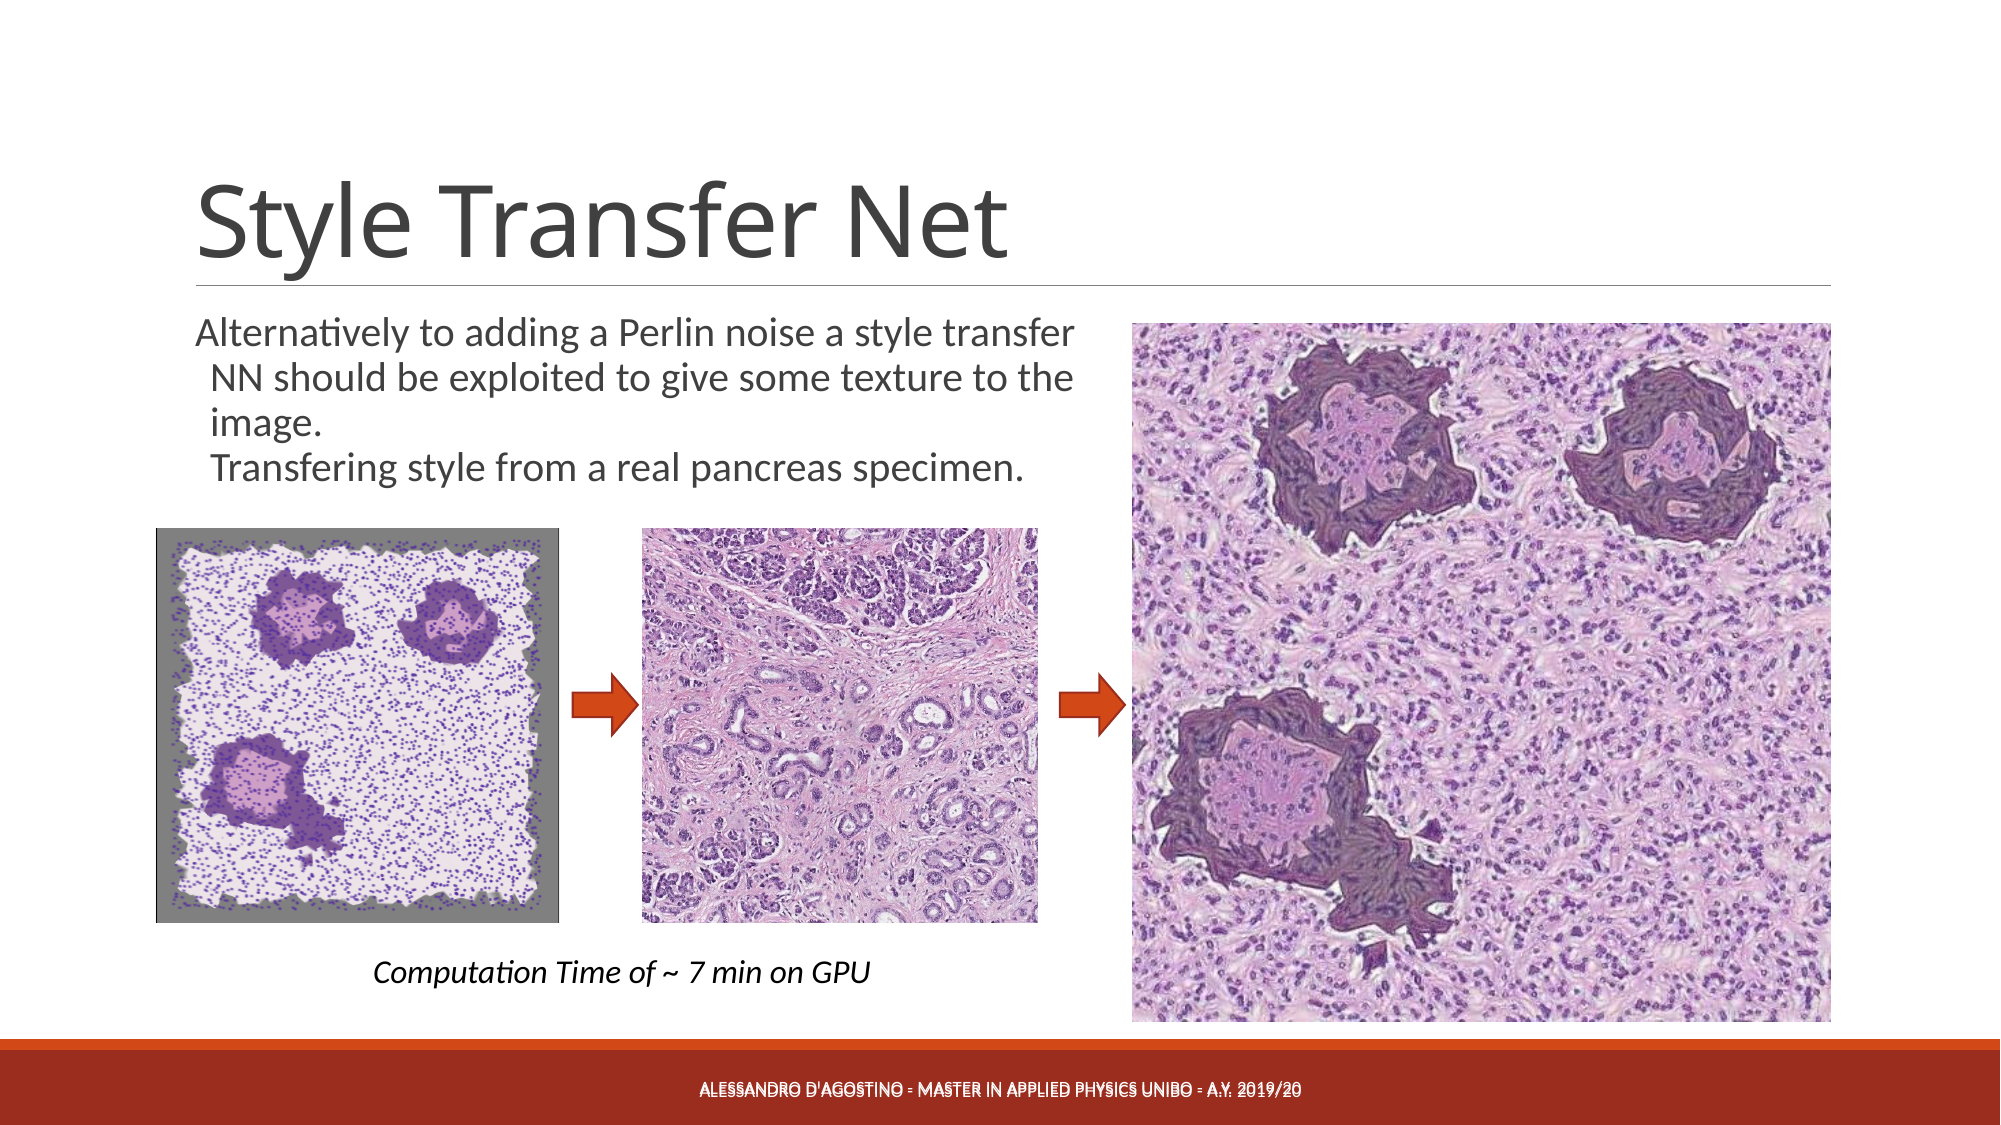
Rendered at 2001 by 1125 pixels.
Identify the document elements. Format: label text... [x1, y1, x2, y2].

text_box [1059, 674, 1125, 735]
picture [155, 528, 562, 923]
picture [642, 528, 1038, 923]
text_box Alessandro d'Agostino - Master in Applied Physics UniBo - a.y. 2019/20 [604, 1059, 1396, 1120]
title Style Transfer Net [180, 47, 1831, 286]
list Alternatively to adding a Perlin noise a style transfer NN should be exploited to give some texture to the image. Transfering style from a real pancreas specimen. [180, 302, 1106, 519]
text_box [572, 674, 638, 735]
picture [1132, 323, 1831, 1022]
text_box Computation Time of ~ 7 min on GPU [358, 951, 891, 1008]
